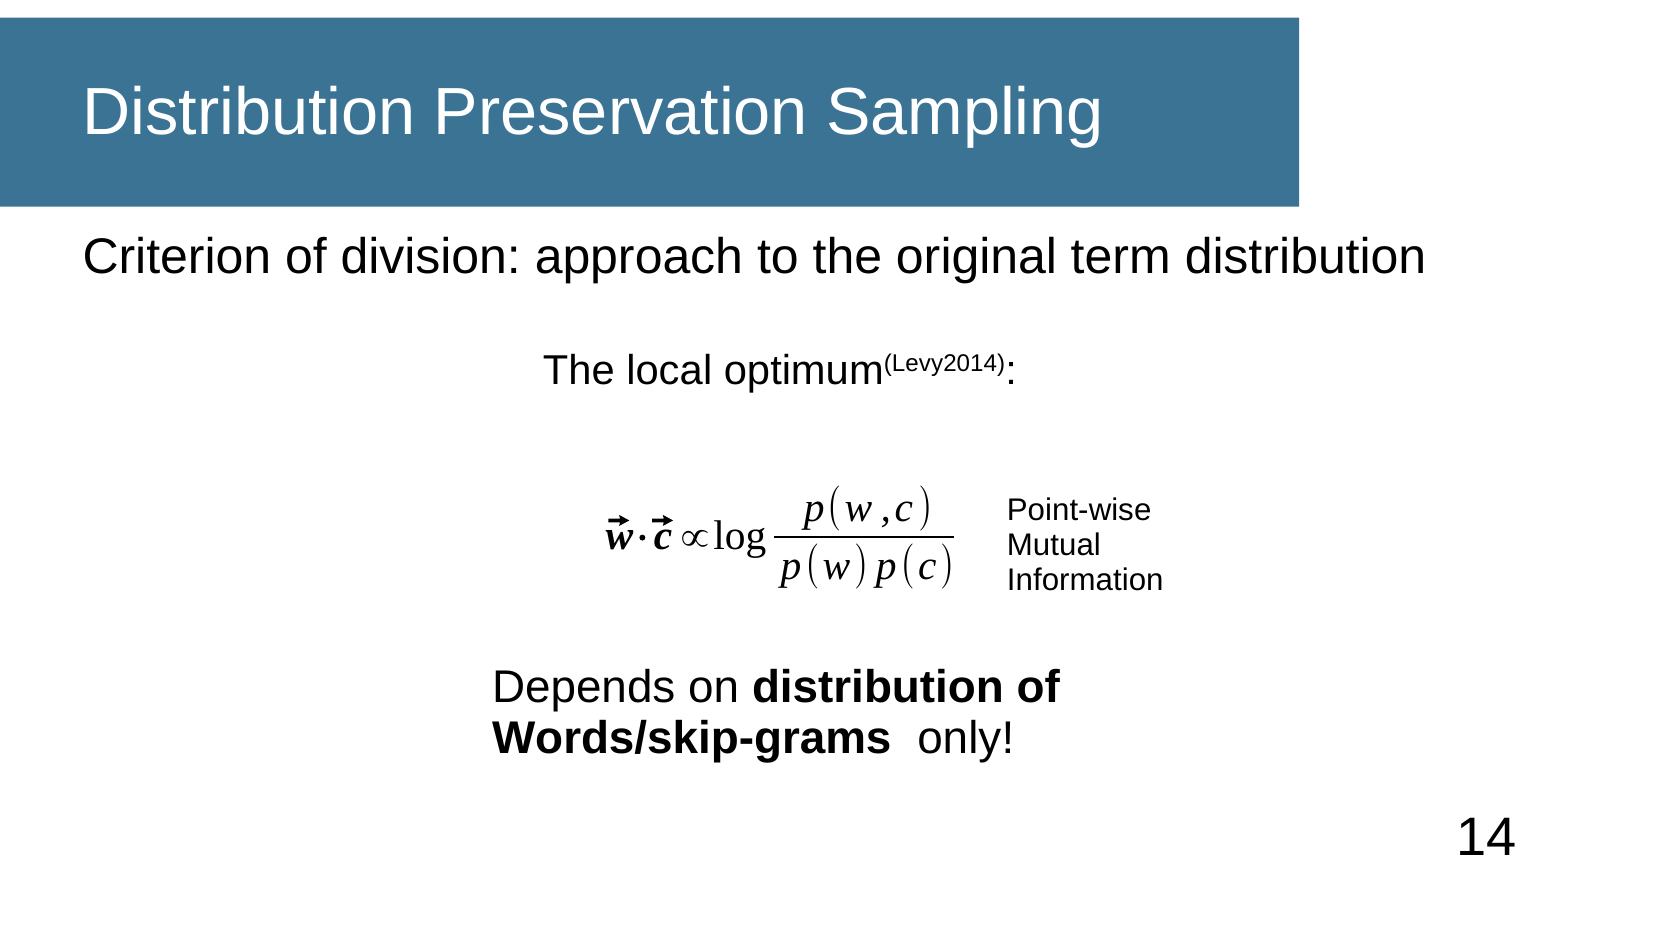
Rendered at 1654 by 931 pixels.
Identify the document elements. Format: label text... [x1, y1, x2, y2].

list Criterion of division: approach to the original term distribution [82, 224, 1571, 764]
chart [597, 483, 963, 591]
title Distribution Preservation Sampling [82, 35, 1234, 189]
text_box Depends on distribution of Words/skip-grams only! [477, 654, 1083, 772]
text_box Point-wise Mutual Information [992, 485, 1180, 605]
text_box The local optimum(Levy2014): [528, 340, 1032, 402]
